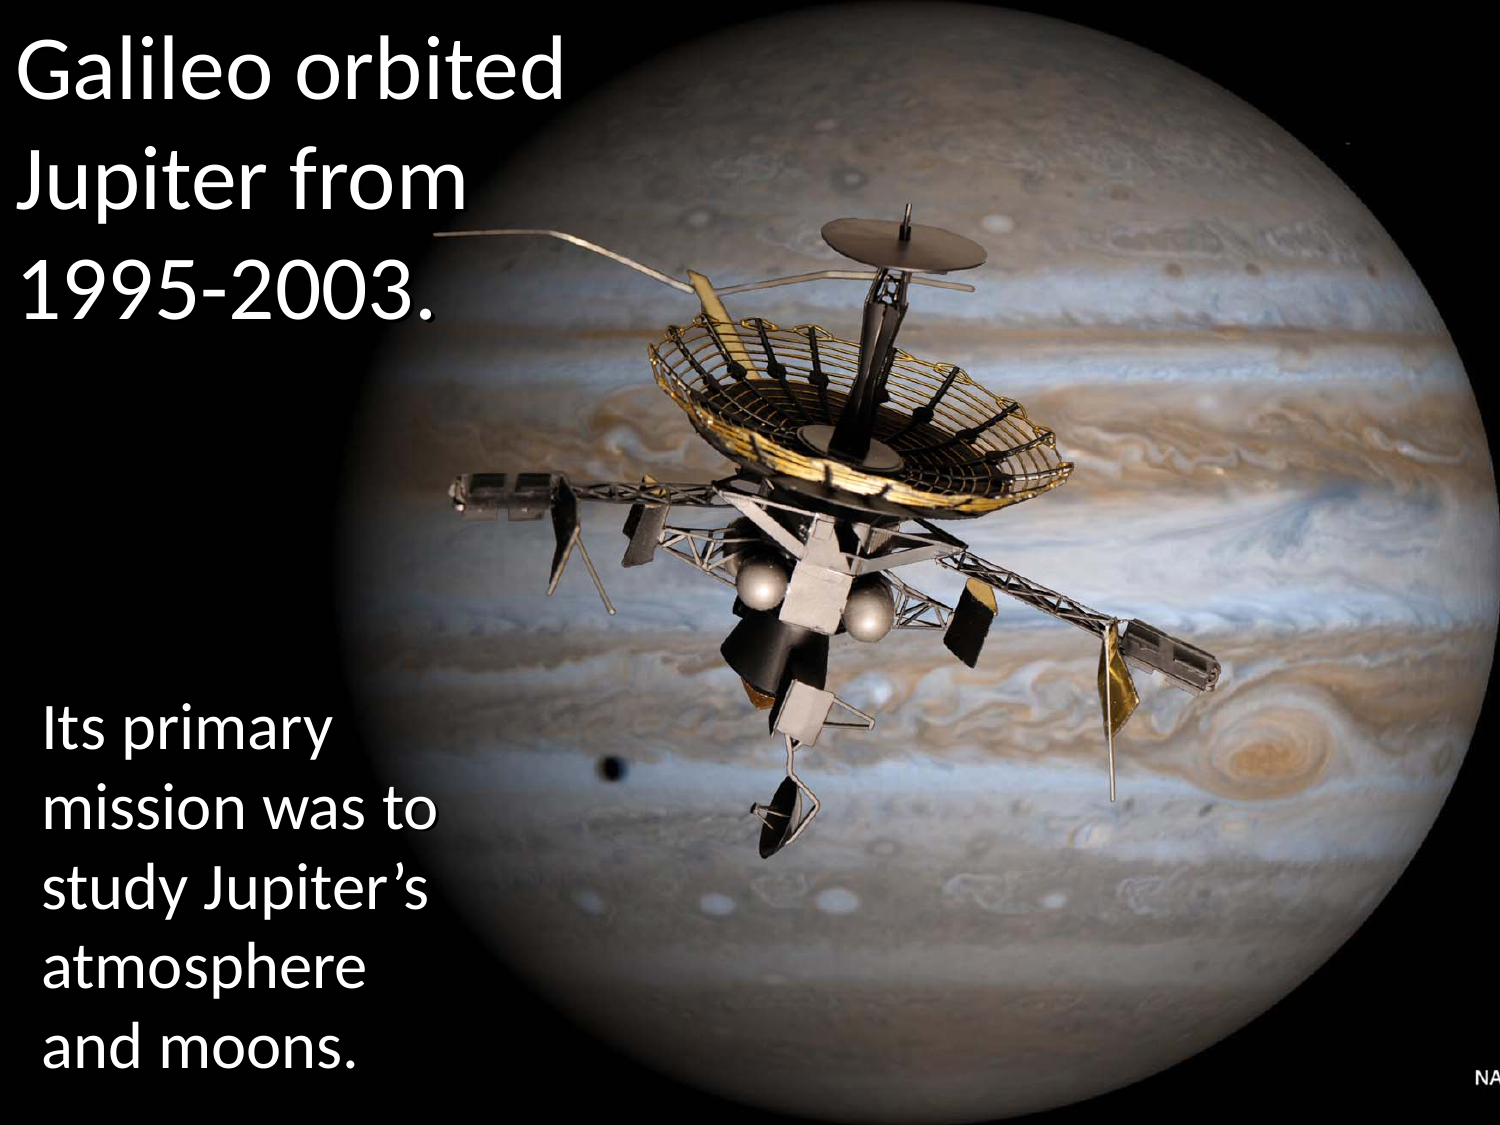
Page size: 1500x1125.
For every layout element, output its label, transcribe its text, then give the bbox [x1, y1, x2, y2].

text_box Galileo orbited Jupiter from 1995-2003. [0, 0, 676, 349]
text_box Its primary mission was to study Jupiter’s atmosphere and moons. [26, 675, 477, 1095]
picture [0, 0, 1500, 1125]
